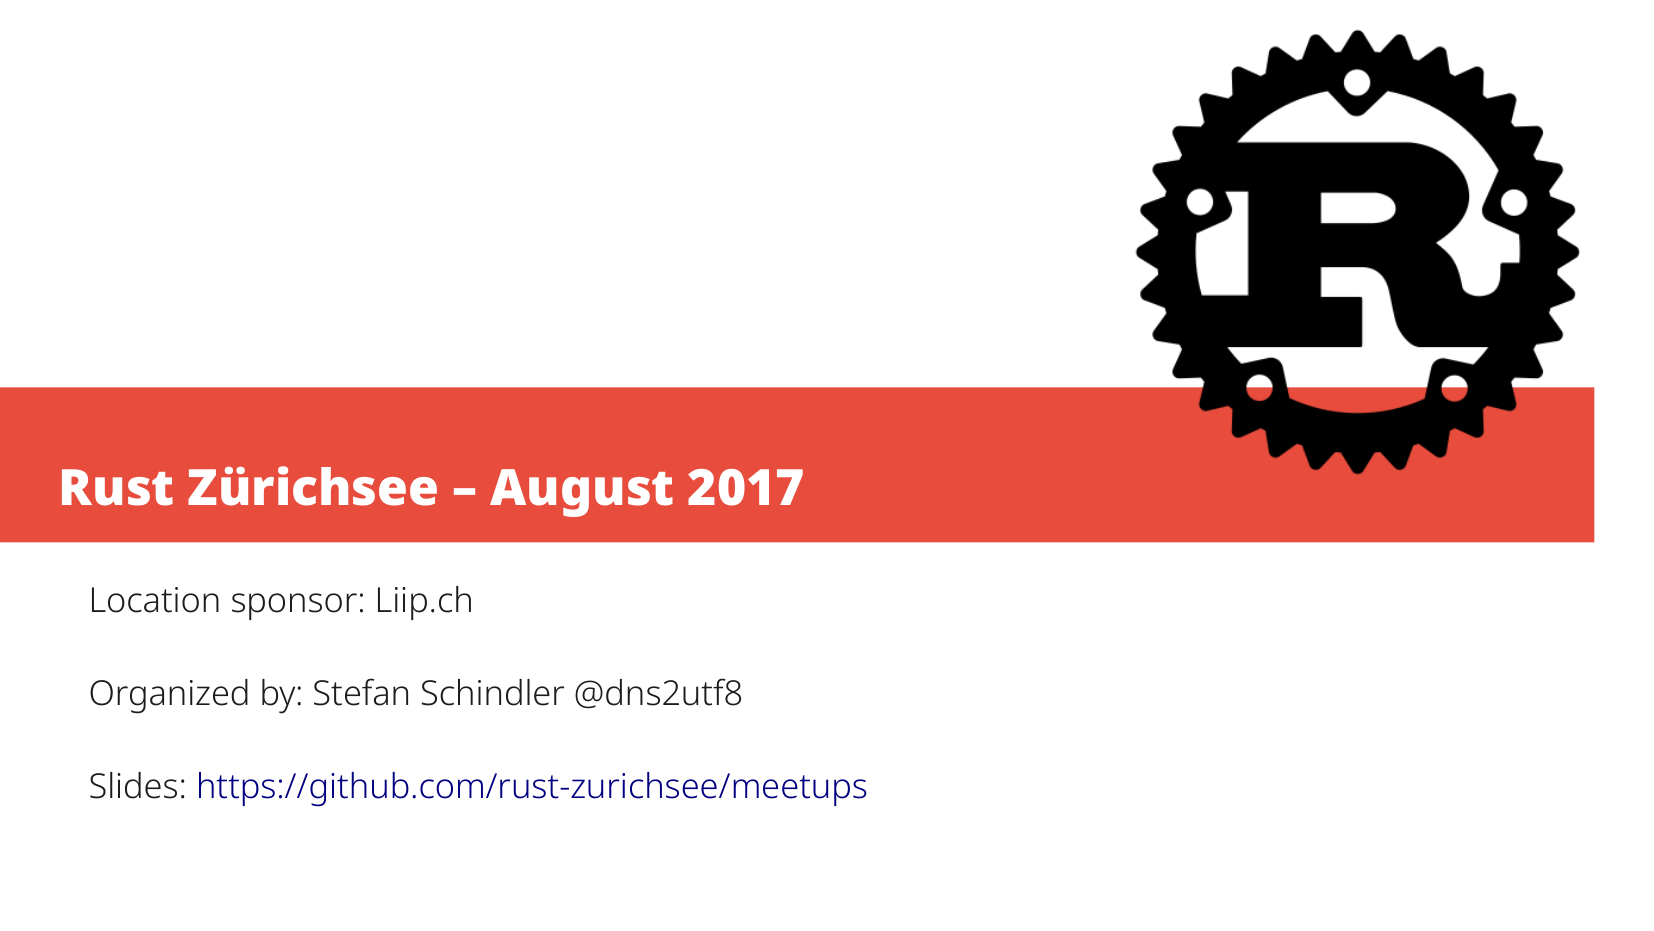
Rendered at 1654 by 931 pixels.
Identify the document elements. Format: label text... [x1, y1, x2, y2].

title Rust Zürichsee – August 2017 [59, 409, 1595, 521]
subtitle Location sponsor: Liip.ch Organized by: Stefan Schindler @dns2utf8 Slides: https://github.com/rust-zurichsee/meetups [88, 575, 1595, 886]
picture [1057, 0, 1654, 562]
